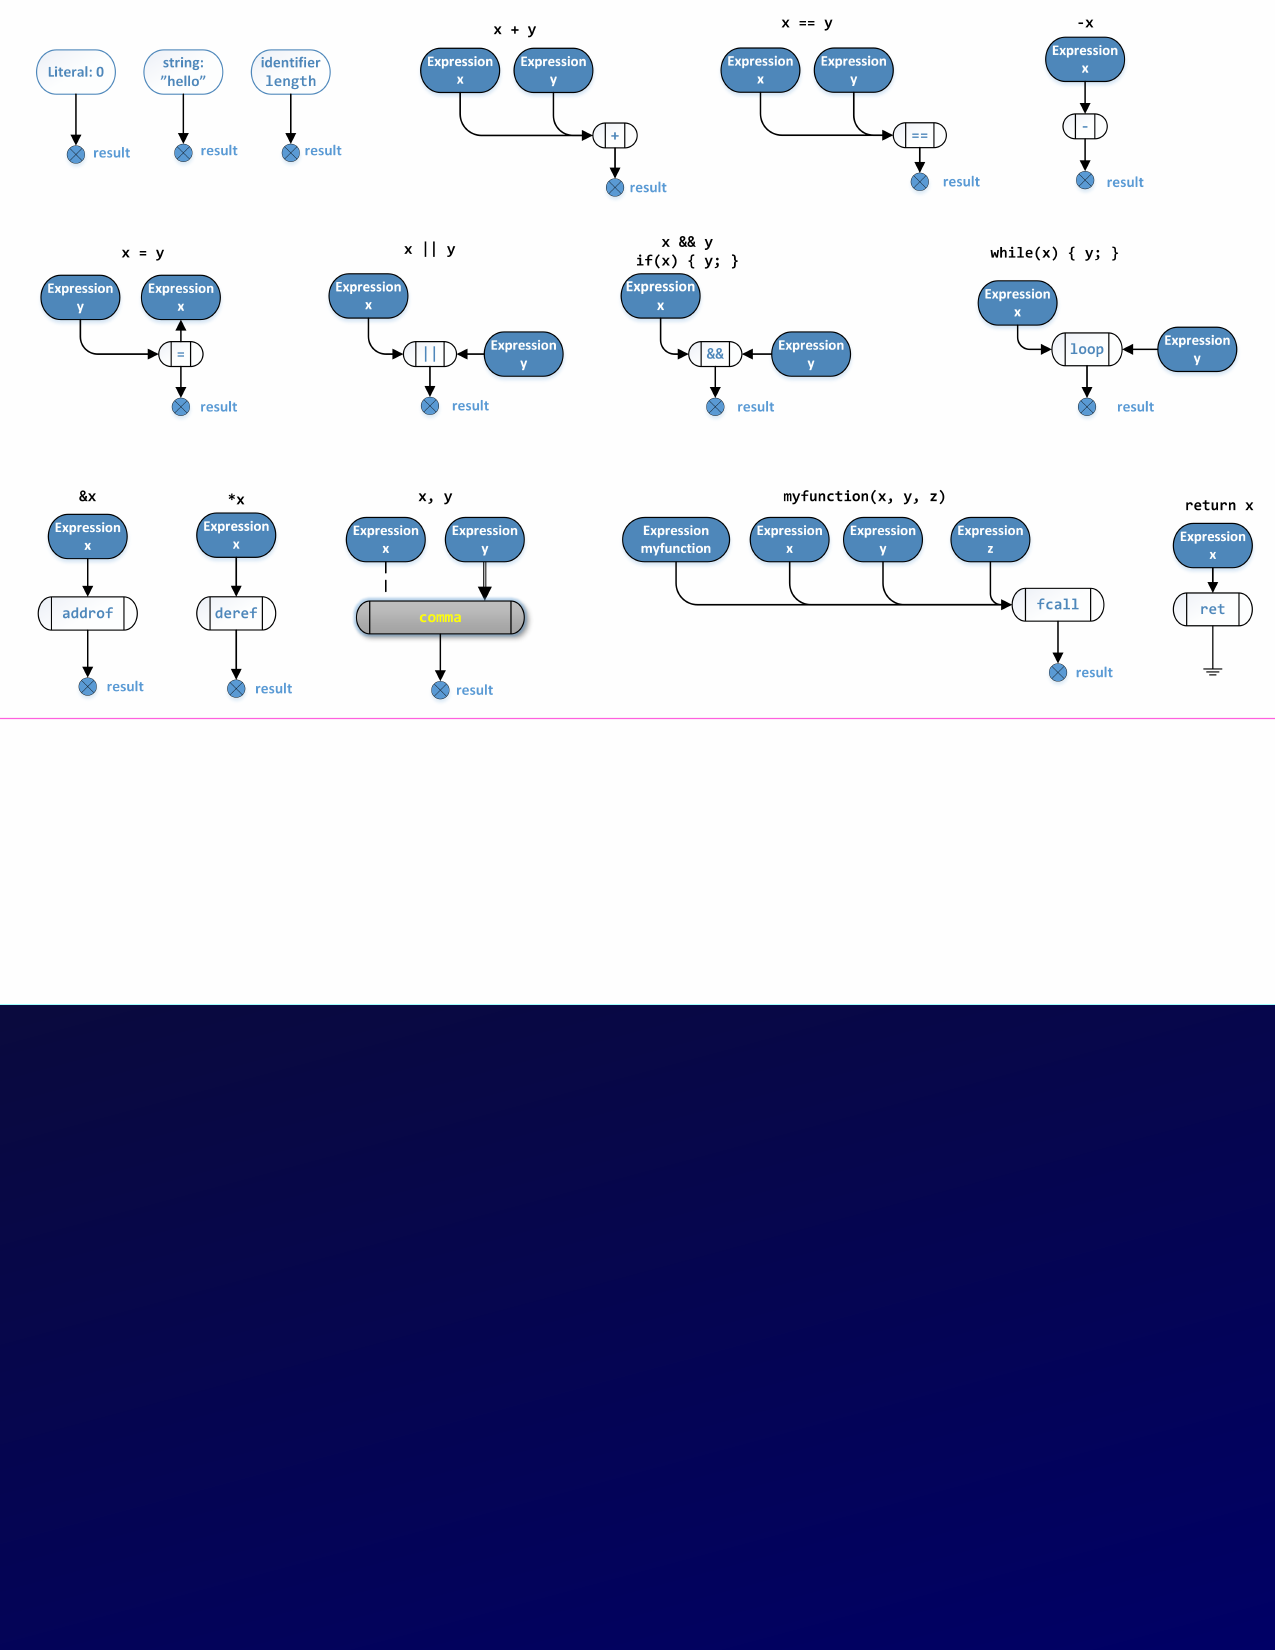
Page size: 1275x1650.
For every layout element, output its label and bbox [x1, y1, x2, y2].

picture [0, 0, 1275, 717]
picture [0, 720, 1275, 1006]
